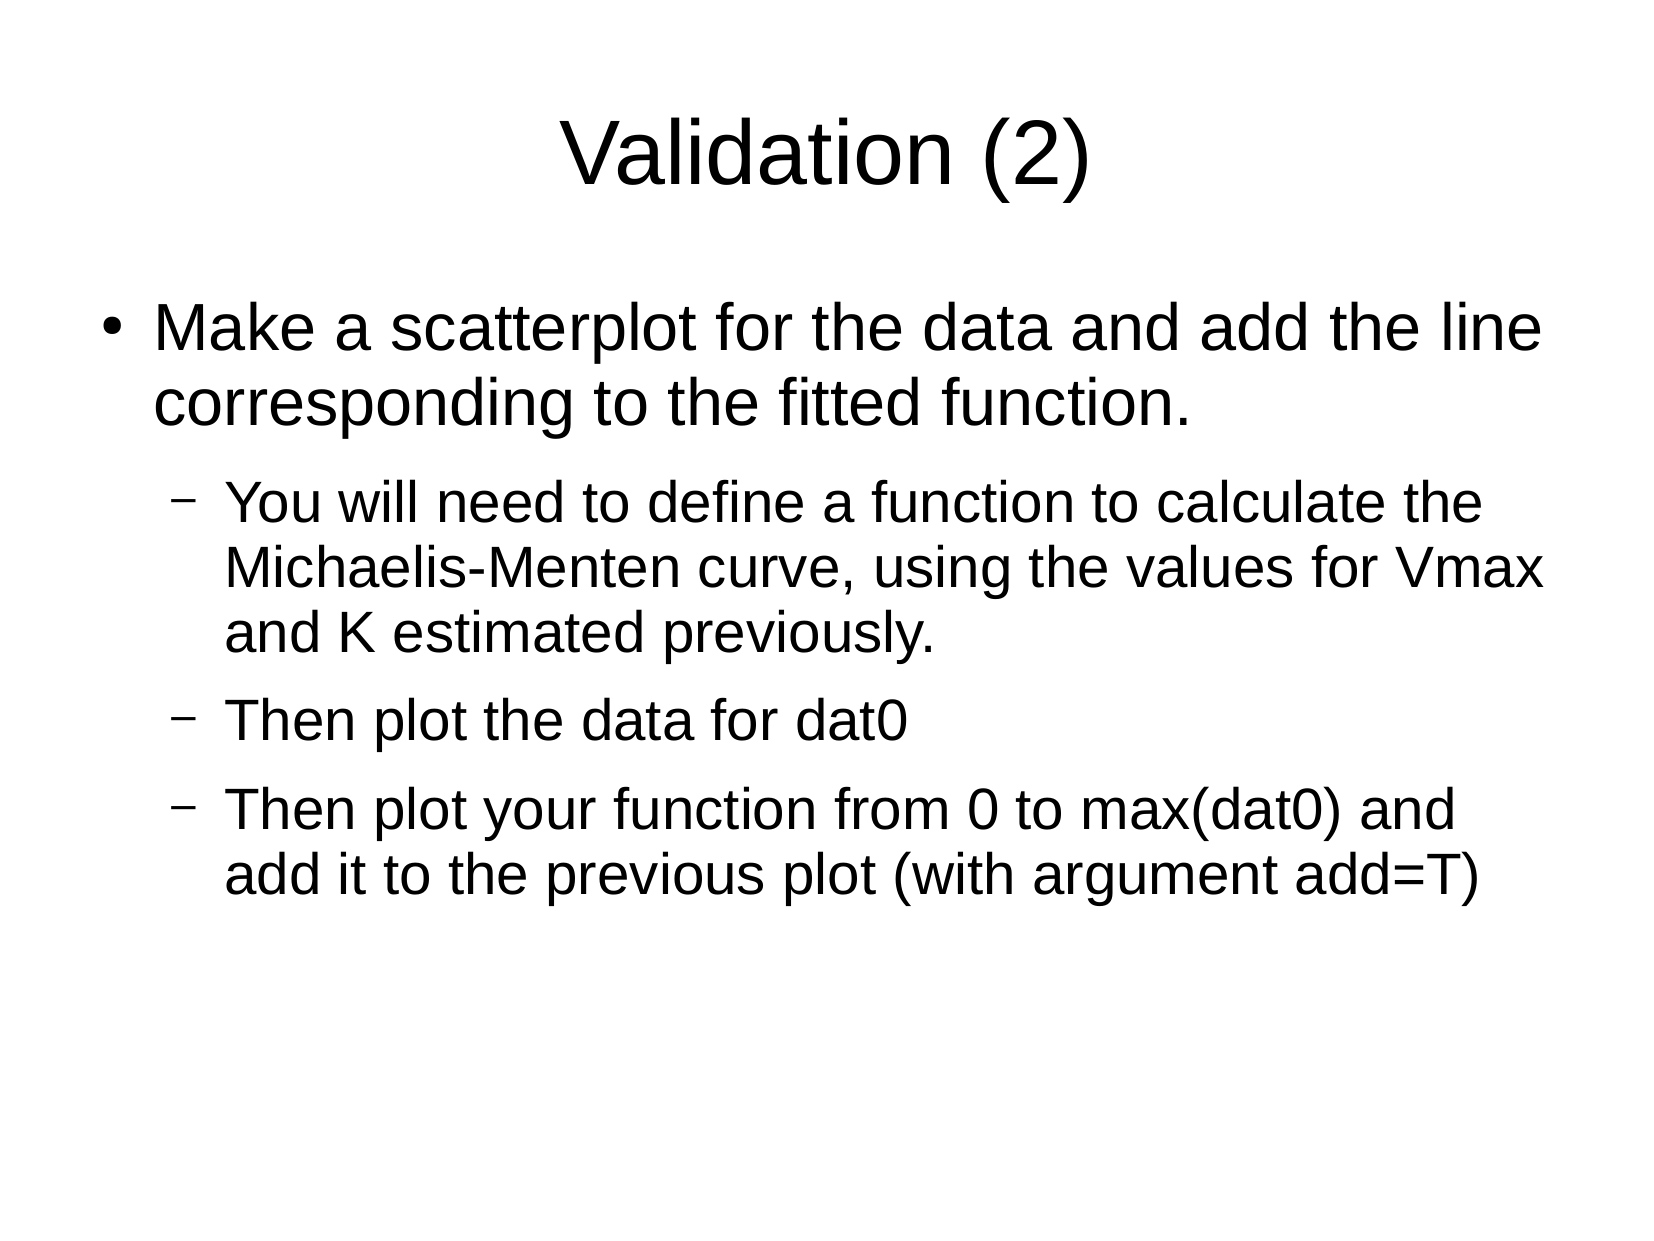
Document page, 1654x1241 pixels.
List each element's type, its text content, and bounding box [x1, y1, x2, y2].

list Make a scatterplot for the data and add the line corresponding to the fitted function. You will need to define a function to calculate the Michaelis-Menten curve, using the values for Vmax and K estimated previously. Then plot the data for dat0 Then plot your function from 0 to max(dat0) and add it to the previous plot (with argument add=T) [82, 290, 1571, 1010]
title Validation (2) [82, 49, 1571, 257]
